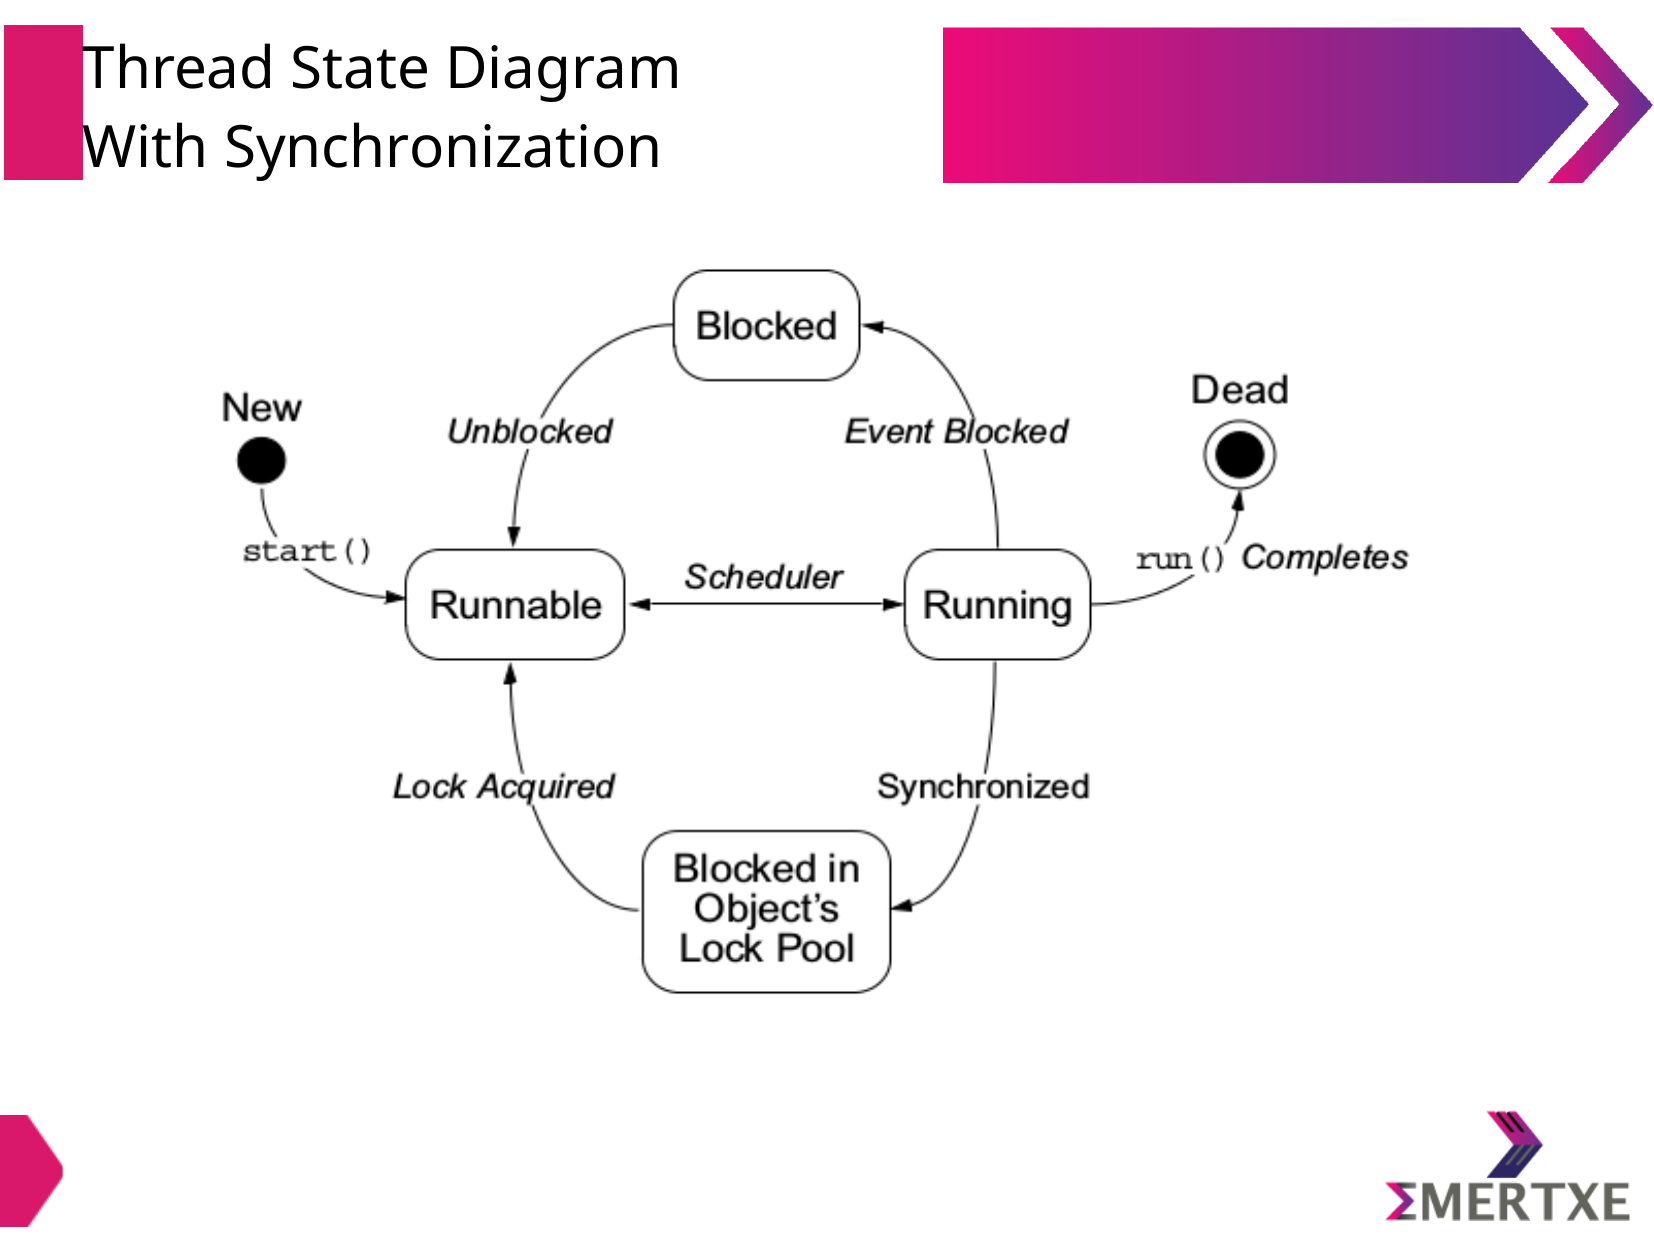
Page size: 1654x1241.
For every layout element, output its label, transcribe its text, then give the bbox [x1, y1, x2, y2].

title Thread State Diagram With Synchronization [82, 2, 1571, 210]
picture [1385, 1107, 1631, 1221]
picture [135, 254, 1486, 1021]
picture [1571, 27, 1653, 183]
